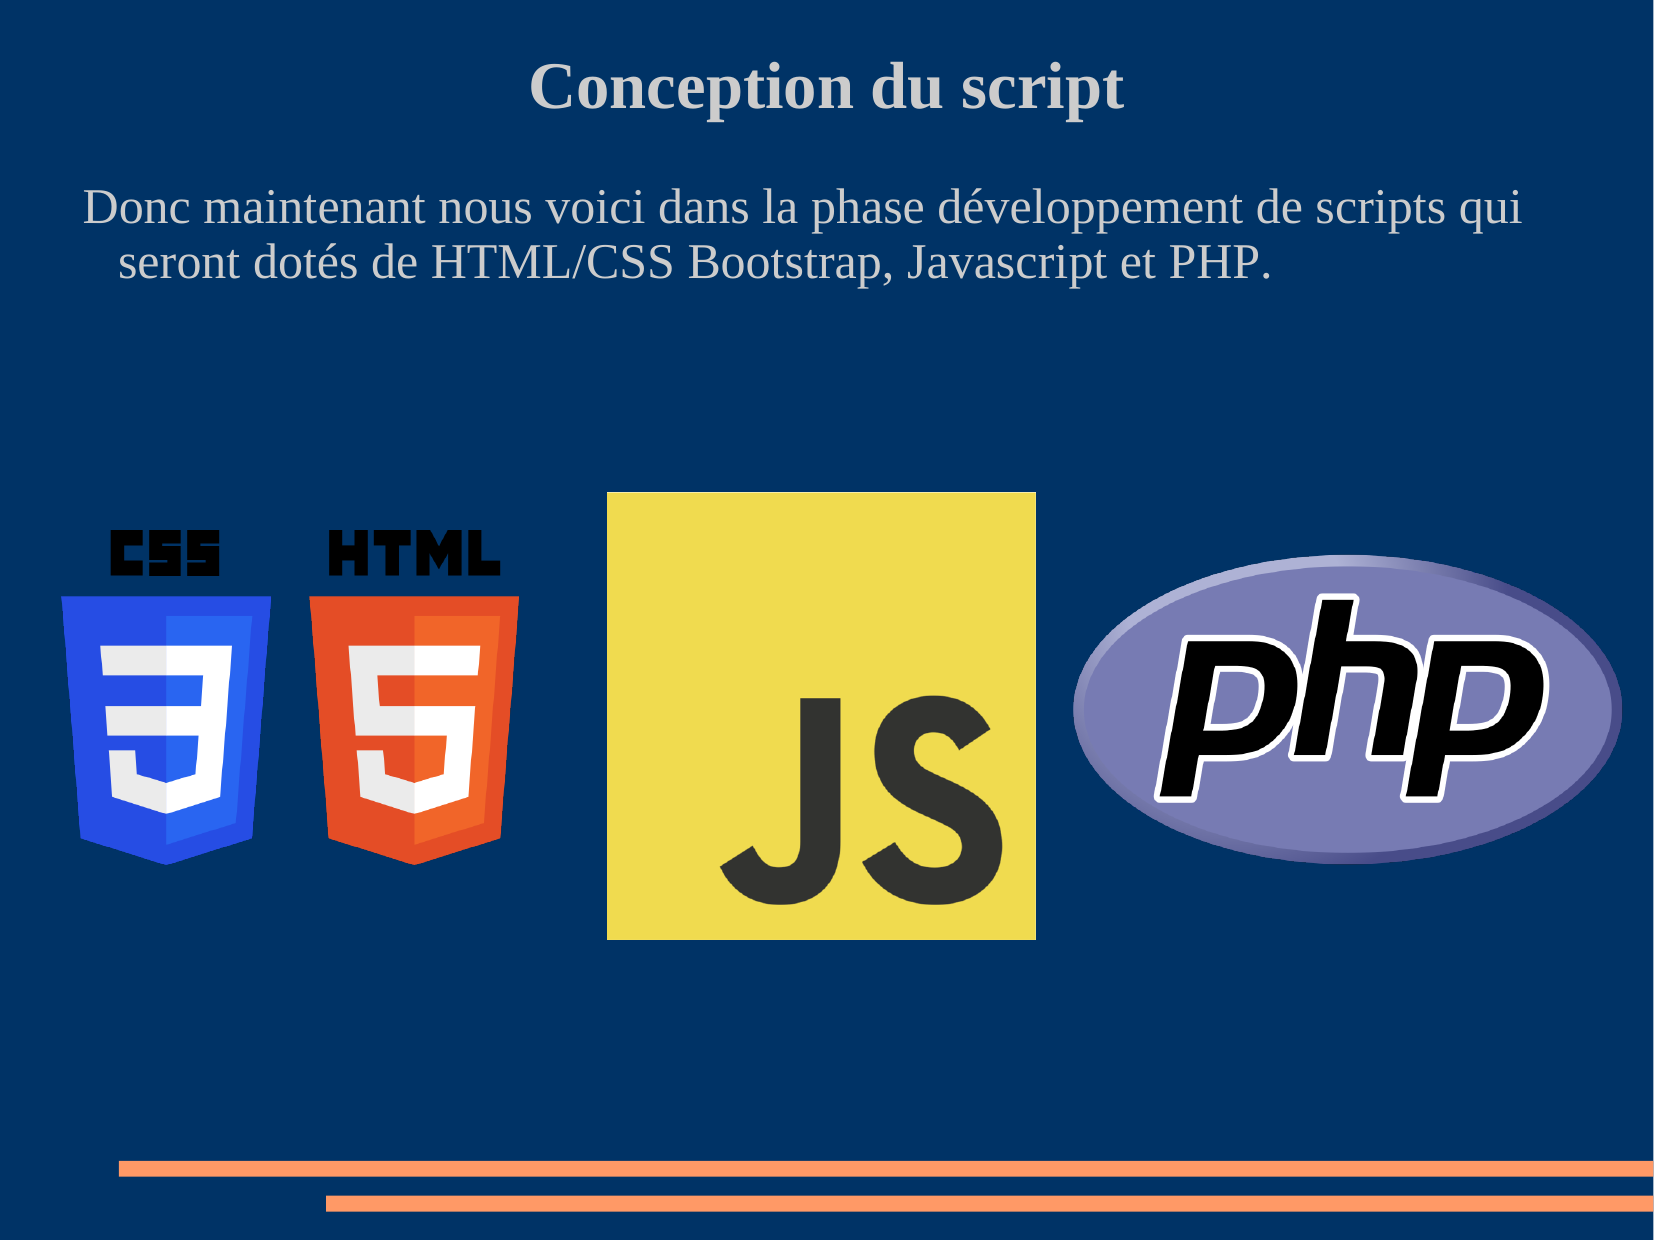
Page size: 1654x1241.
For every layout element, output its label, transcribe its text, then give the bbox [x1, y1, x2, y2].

subtitle Conception du script Donc maintenant nous voici dans la phase développement de scripts qui seront dotés de HTML/CSS Bootstrap, Javascript et PHP. [82, 49, 1571, 1109]
picture [61, 530, 519, 865]
picture [1065, 546, 1630, 873]
picture [607, 492, 1036, 940]
